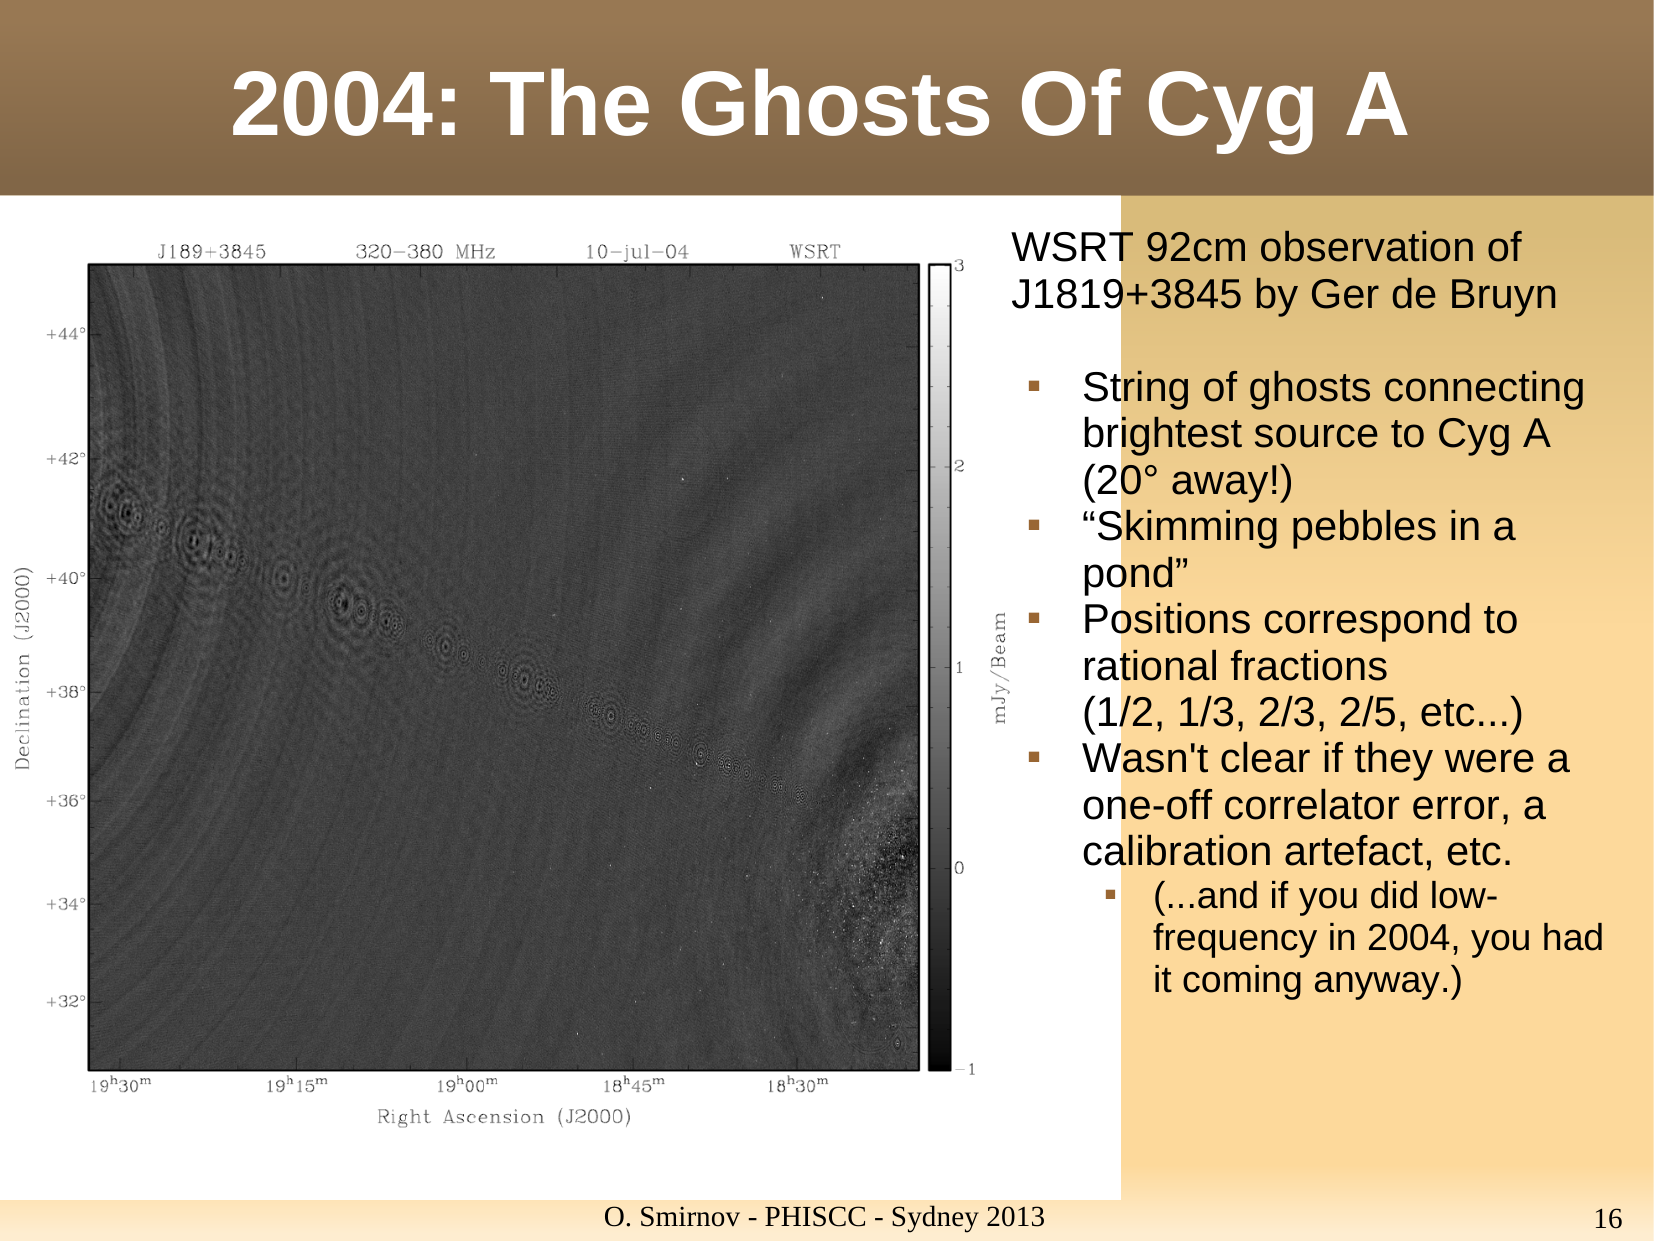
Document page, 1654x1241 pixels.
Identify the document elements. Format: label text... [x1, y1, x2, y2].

picture [0, 0, 1654, 1241]
title 2004: The Ghosts Of Cyg A [76, 0, 1565, 208]
text_box WSRT 92cm observation of J1819+3845 by Ger de Bruyn String of ghosts connecting brightest source to Cyg A (20° away!) “Skimming pebbles in a pond” Positions correspond to rational fractions (1/2, 1/3, 2/3, 2/5, etc...) Wasn't clear if they were a one-off correlator error, a calibration artefact, etc. (...and if you did low-frequency in 2004, you had it coming anyway.) [996, 216, 1640, 1103]
